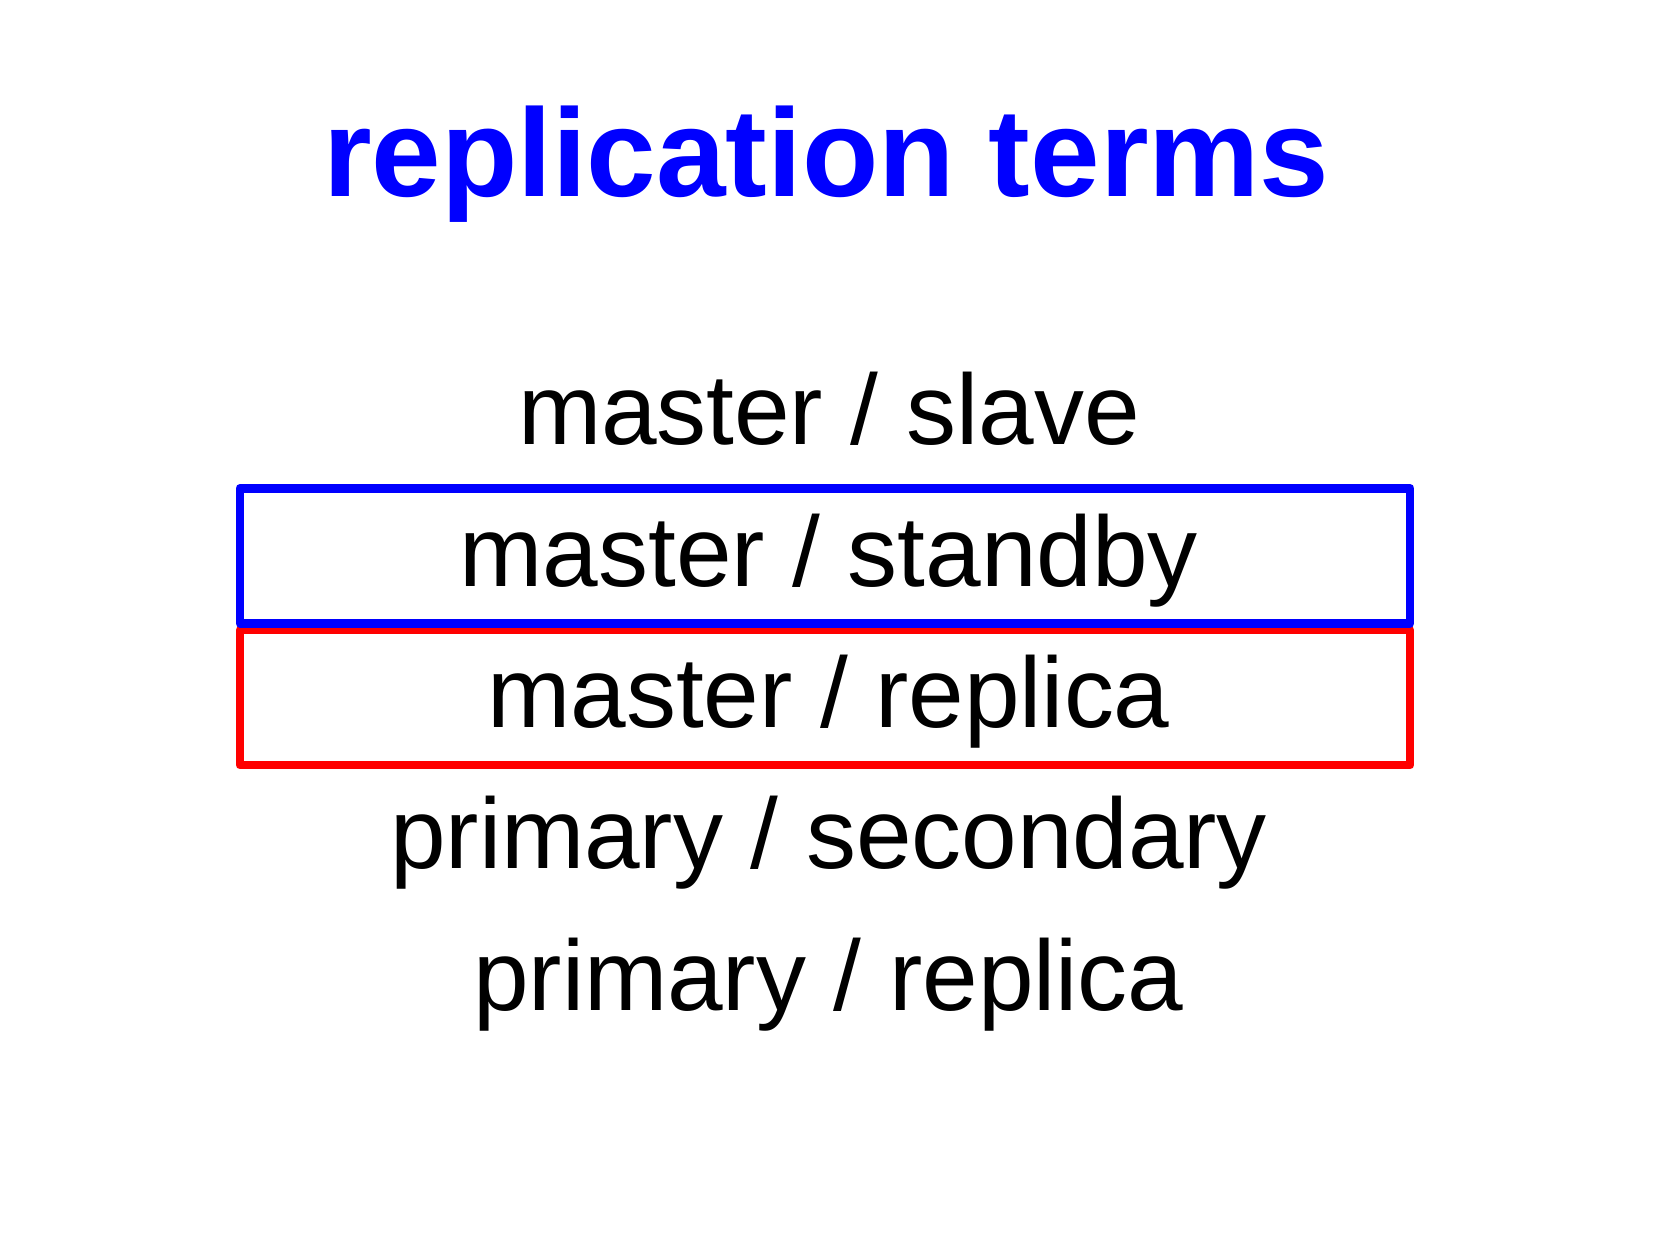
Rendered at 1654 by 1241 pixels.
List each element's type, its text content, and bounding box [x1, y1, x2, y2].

title replication terms [82, 49, 1571, 257]
list master / slave master / standby master / replica primary / secondary primary / replica [84, 354, 1573, 1056]
